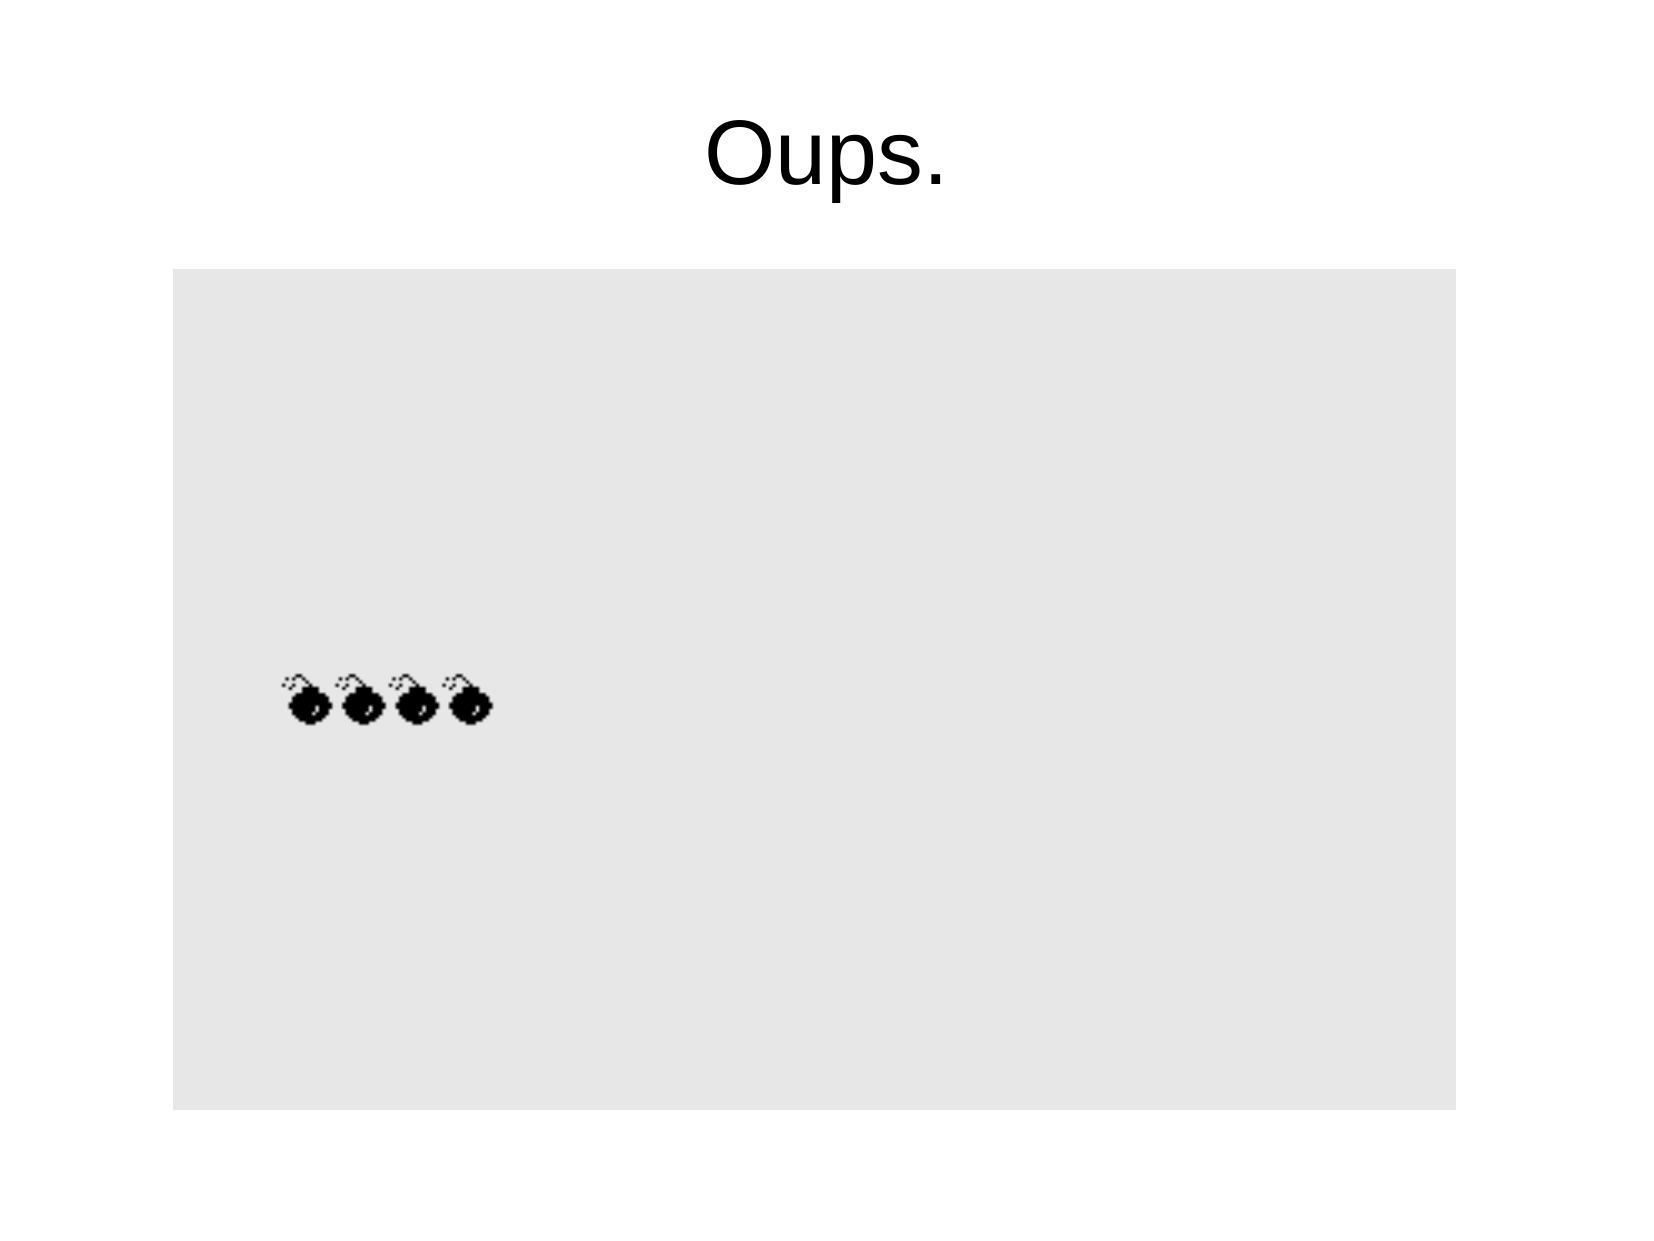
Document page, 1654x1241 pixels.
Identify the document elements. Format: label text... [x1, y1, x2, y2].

picture [173, 269, 1456, 1111]
title Oups. [82, 49, 1571, 257]
